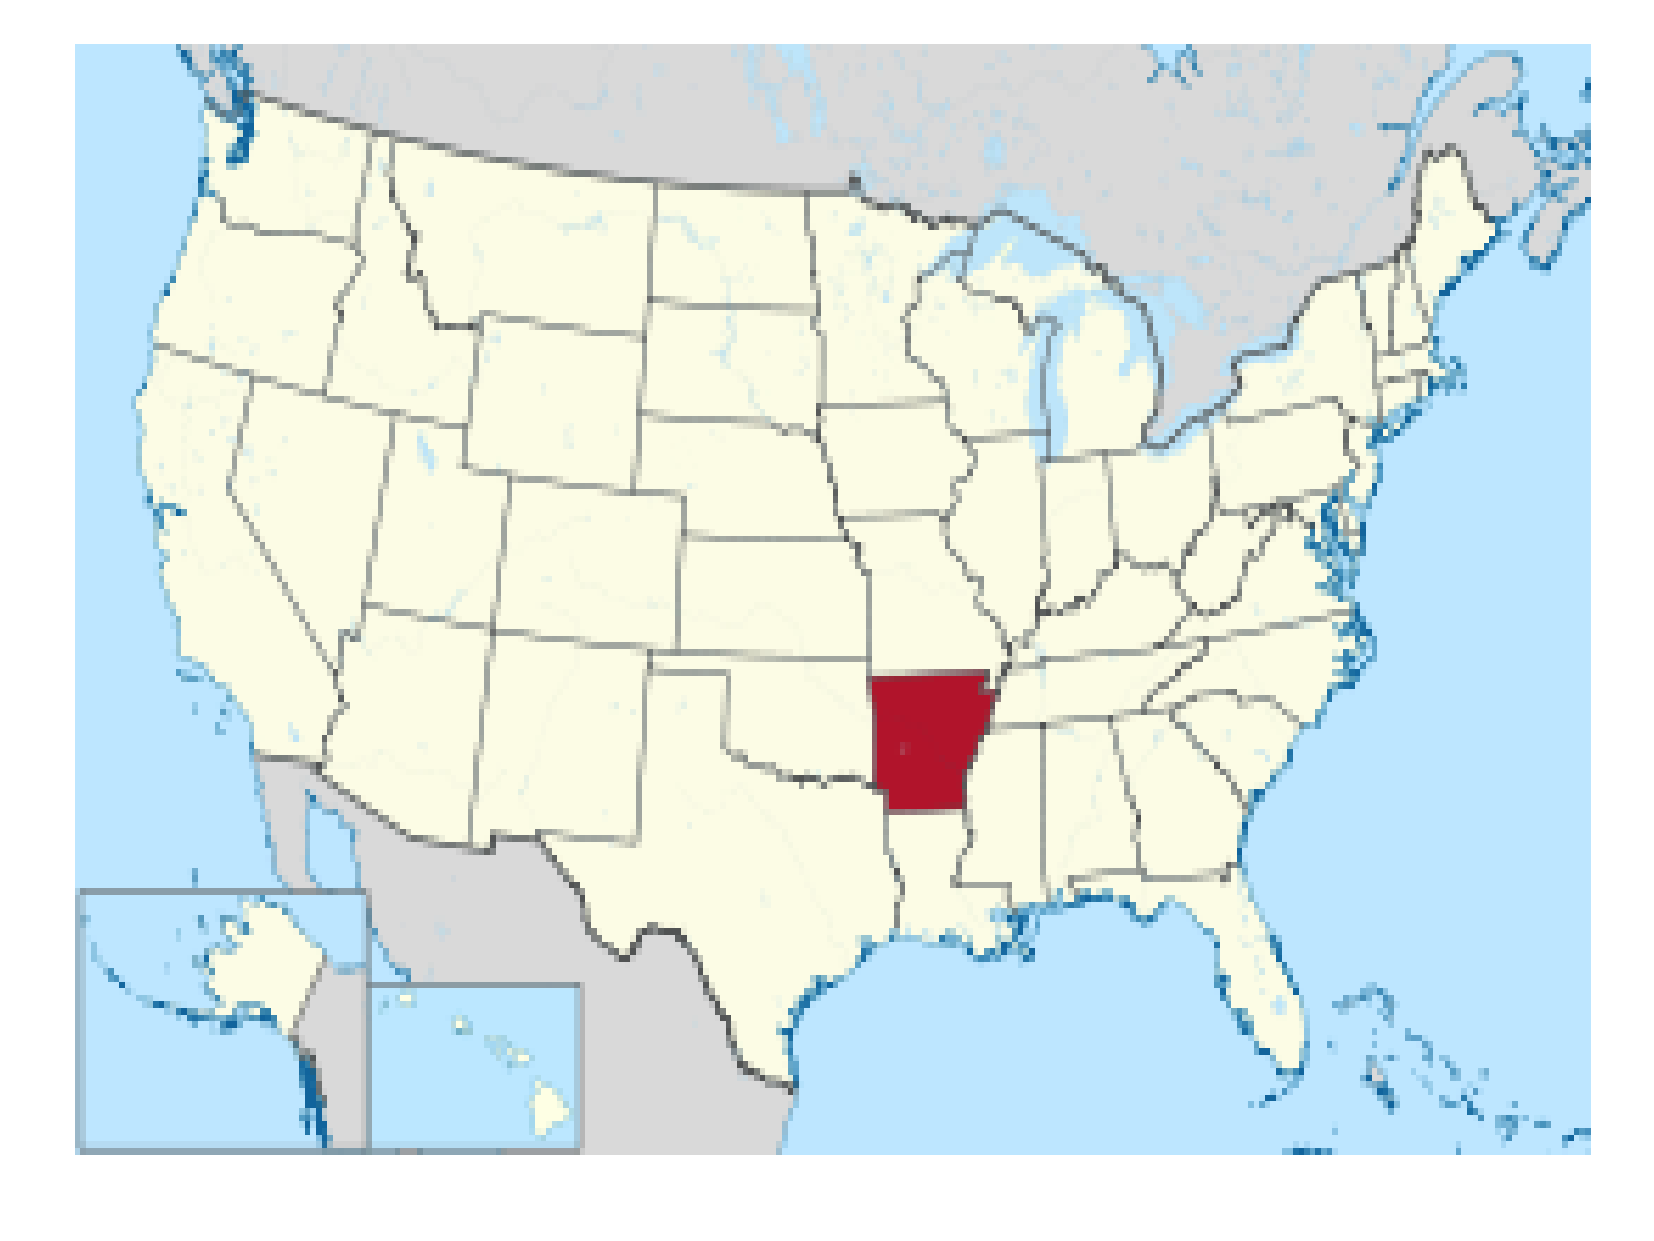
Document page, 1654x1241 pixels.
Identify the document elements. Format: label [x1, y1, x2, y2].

picture [75, 44, 1591, 1156]
